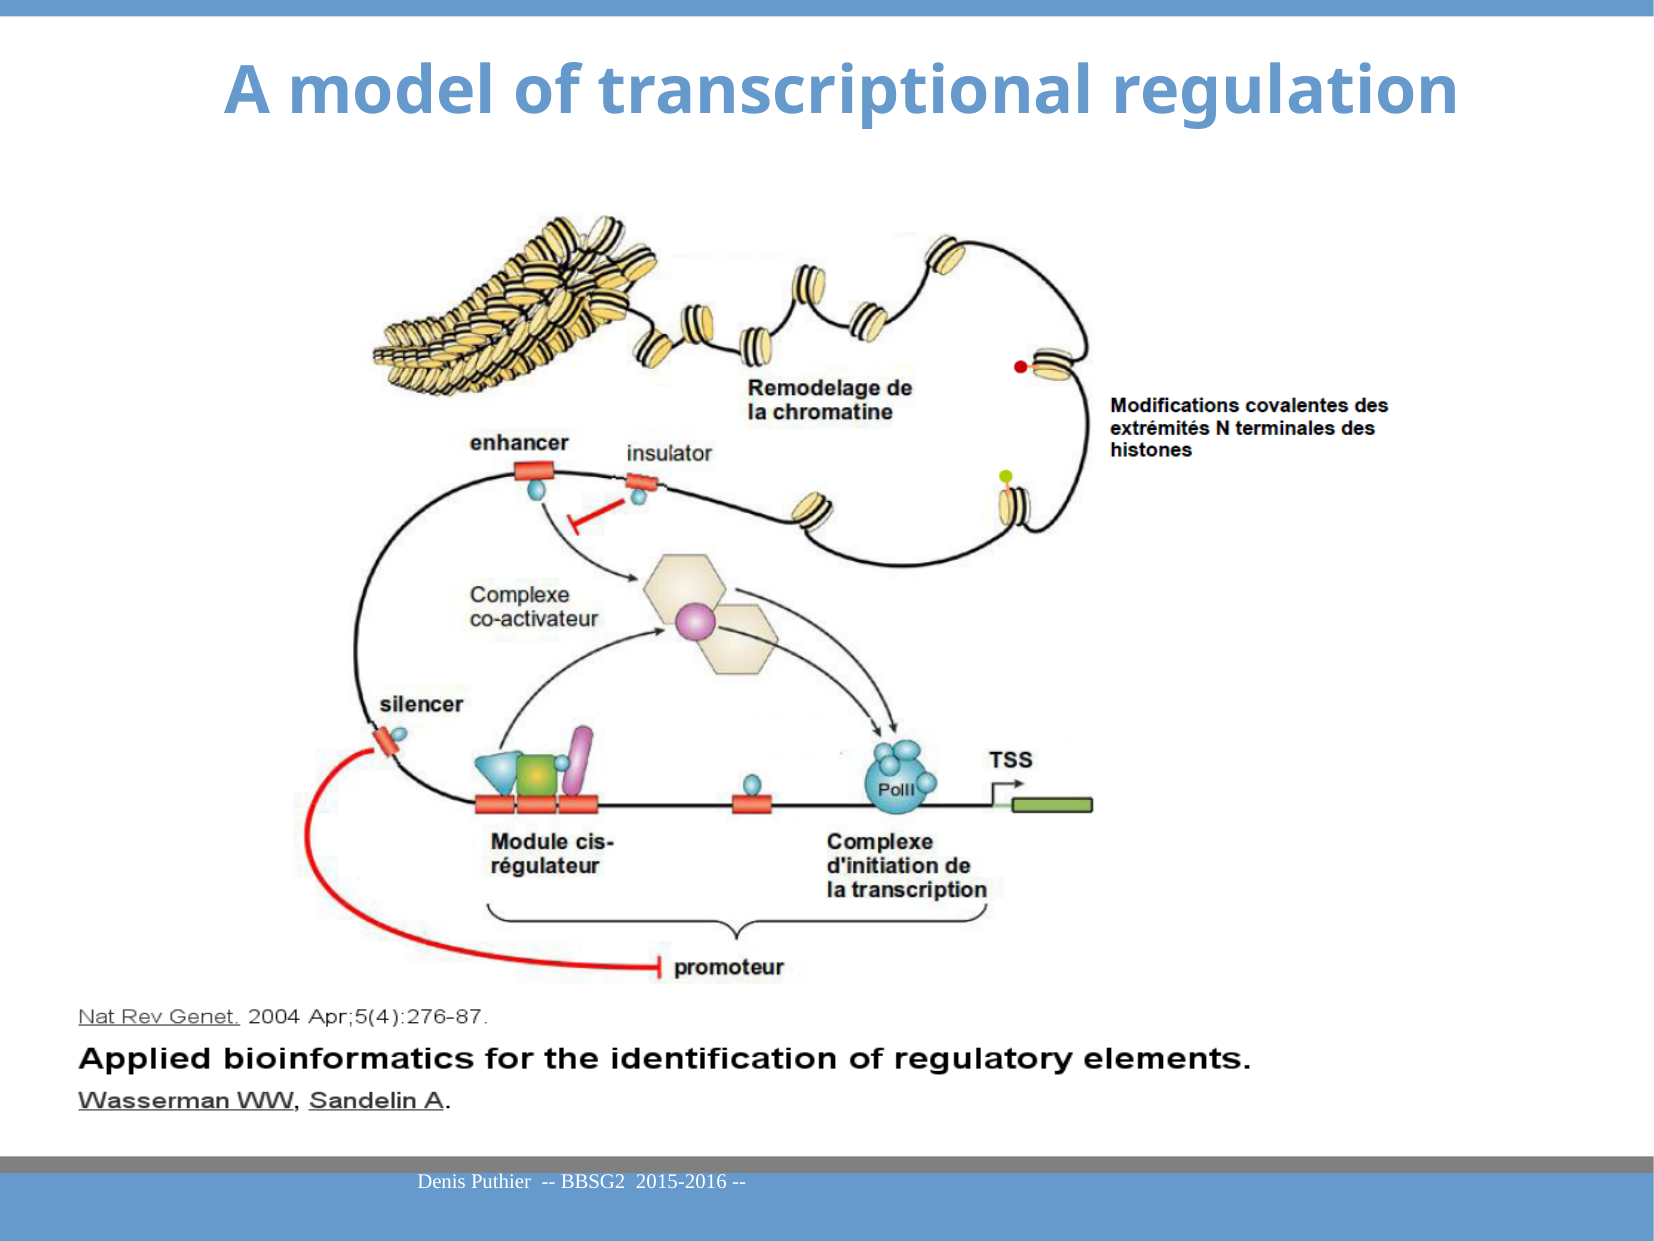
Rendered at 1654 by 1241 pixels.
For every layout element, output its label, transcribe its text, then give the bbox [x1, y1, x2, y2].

title A model of transcriptional regulation [86, 37, 1576, 139]
picture [55, 136, 1447, 1121]
